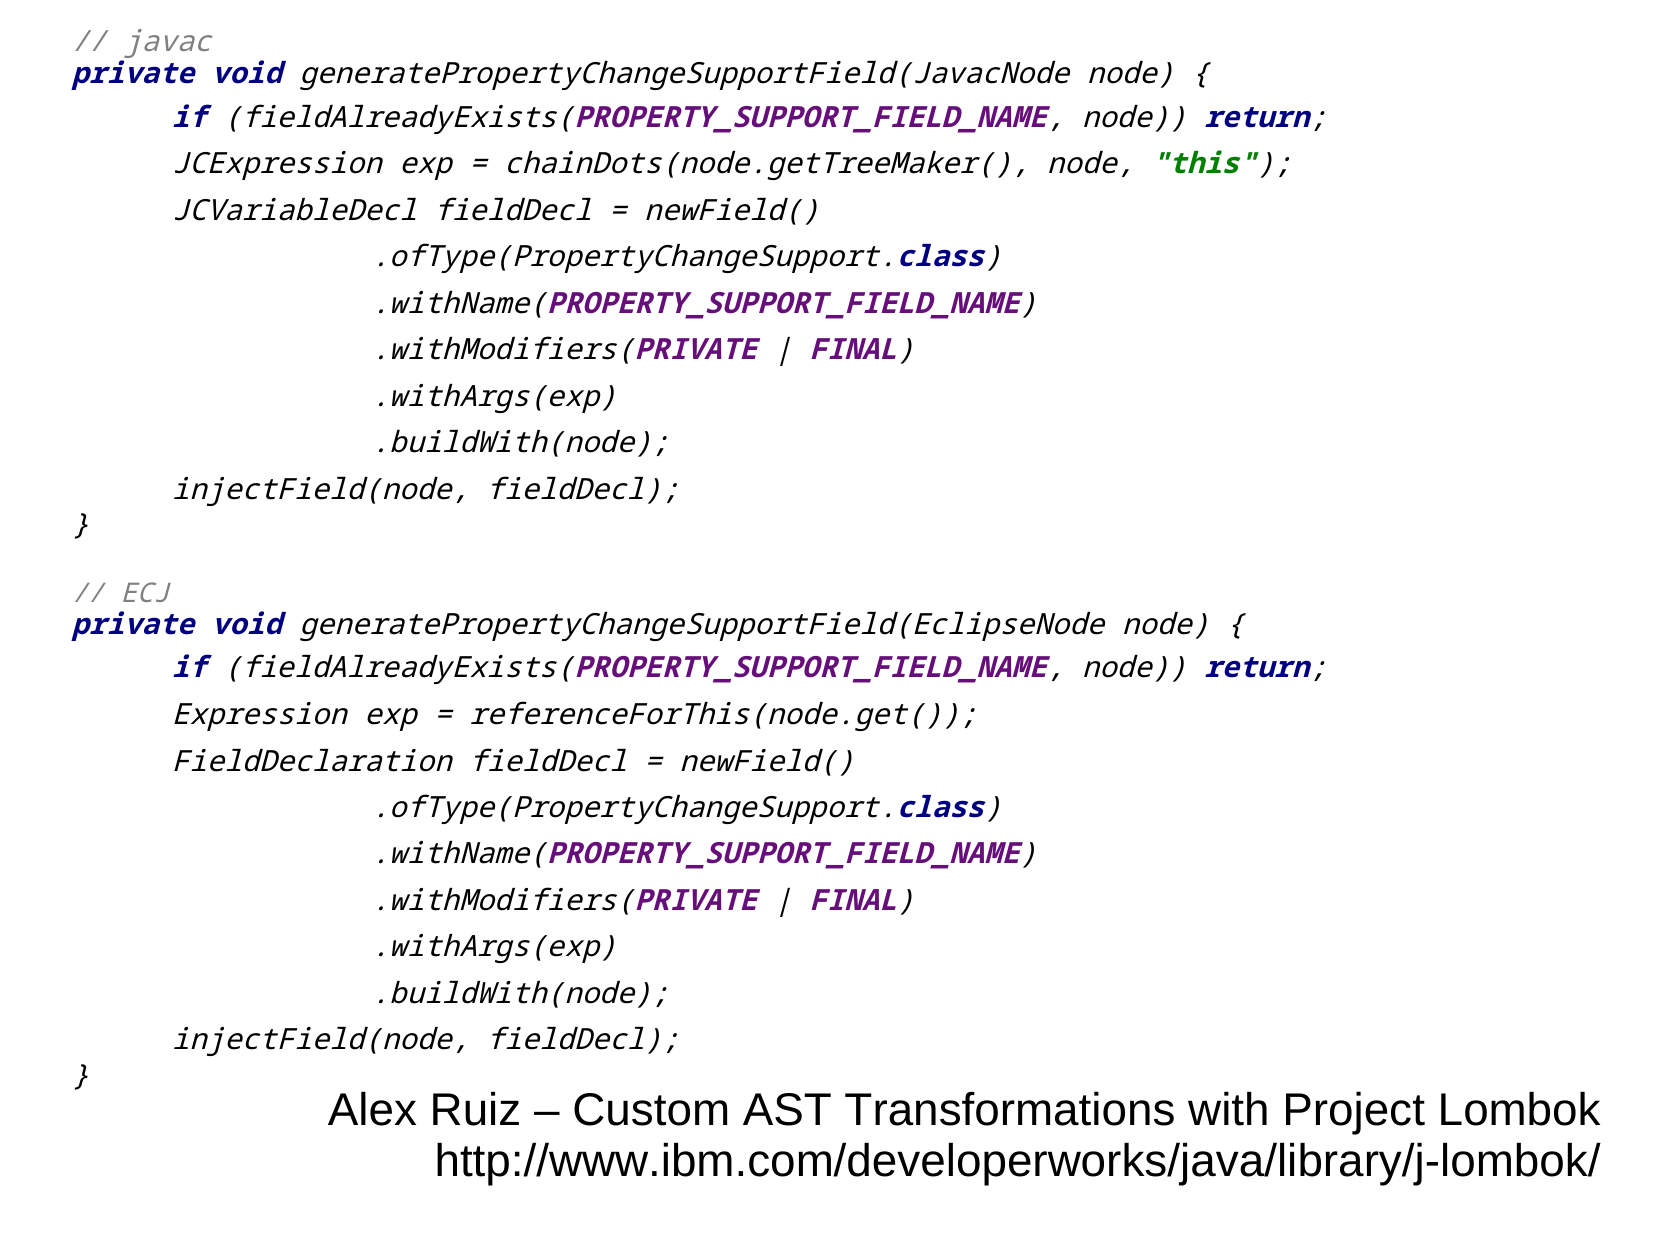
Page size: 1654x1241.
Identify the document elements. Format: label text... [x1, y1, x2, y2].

text_box // javac private void generatePropertyChangeSupportField(JavacNode node) { if (fieldAlreadyExists(PROPERTY_SUPPORT_FIELD_NAME, node)) return; JCExpression exp = chainDots(node.getTreeMaker(), node, "this"); JCVariableDecl fieldDecl = newField() .ofType(PropertyChangeSupport.class) .withName(PROPERTY_SUPPORT_FIELD_NAME) .withModifiers(PRIVATE | FINAL) .withArgs(exp) .buildWith(node); injectField(node, fieldDecl); } // ECJ private void generatePropertyChangeSupportField(EclipseNode node) { if (fieldAlreadyExists(PROPERTY_SUPPORT_FIELD_NAME, node)) return; Expression exp = referenceForThis(node.get()); FieldDeclaration fieldDecl = newField() .ofType(PropertyChangeSupport.class) .withName(PROPERTY_SUPPORT_FIELD_NAME) .withModifiers(PRIVATE | FINAL) .withArgs(exp) .buildWith(node); injectField(node, fieldDecl); } [57, 18, 1617, 1100]
text_box Alex Ruiz – Custom AST Transformations with Project Lombok http://www.ibm.com/developerworks/java/library/j-lombok/ [150, 1077, 1617, 1195]
